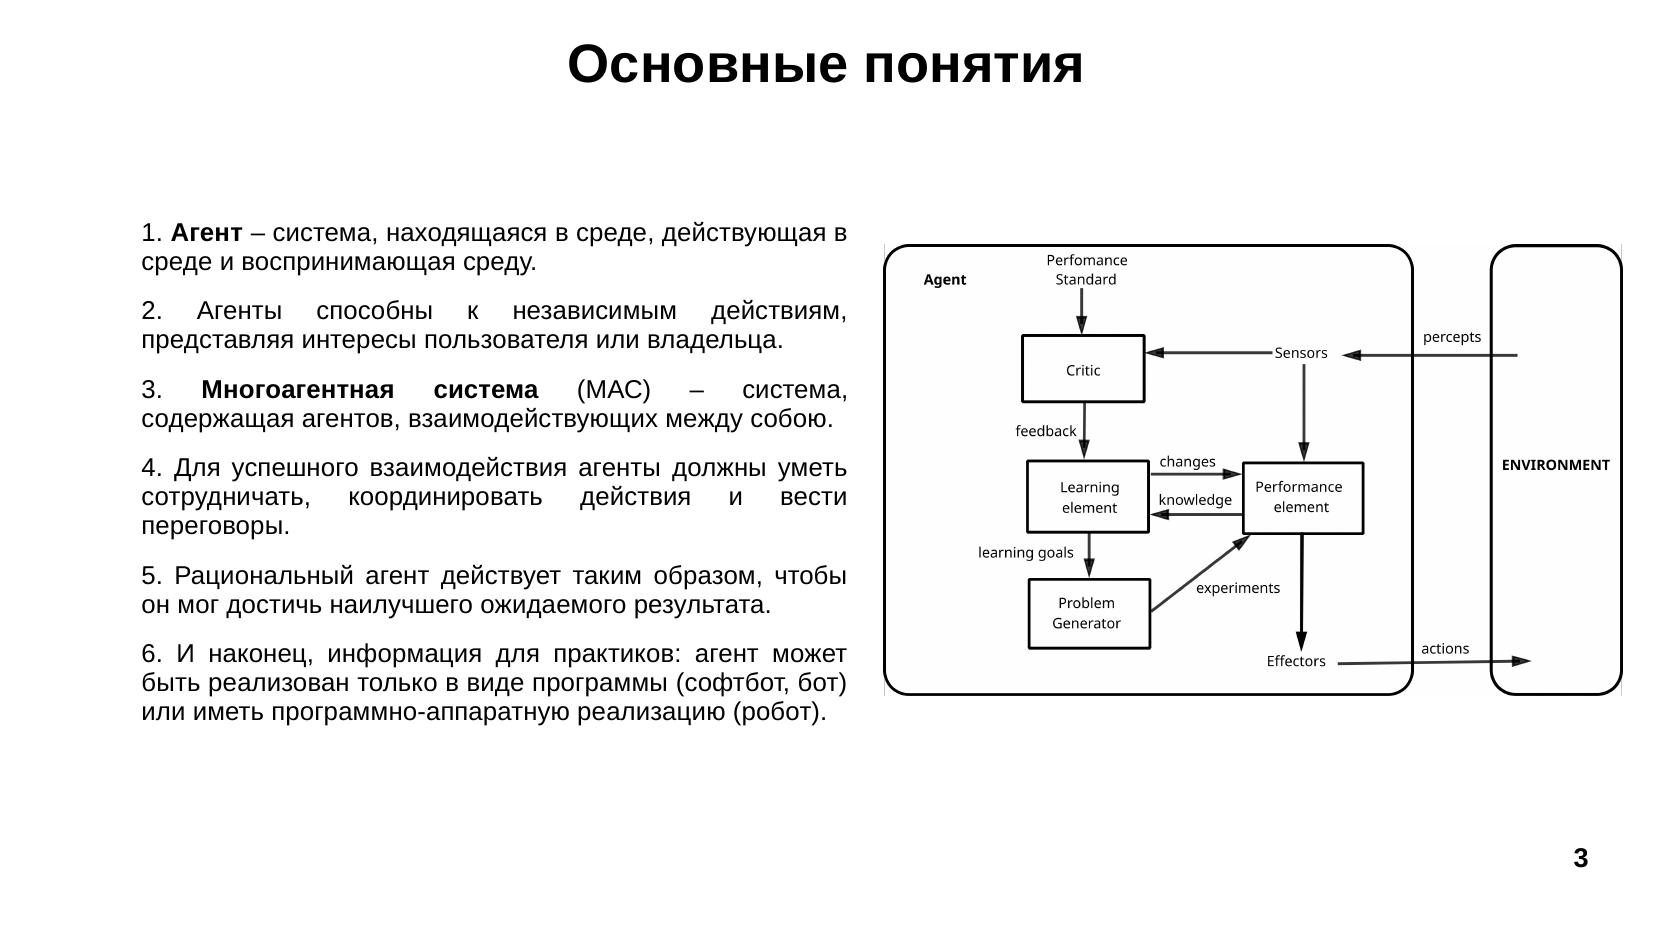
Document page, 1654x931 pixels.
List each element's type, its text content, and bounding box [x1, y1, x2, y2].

title Основные понятия [82, 0, 1571, 299]
text_box 3 [1558, 835, 1613, 881]
picture [883, 244, 1623, 696]
list 1. Агент – система, находящаяся в среде, действующая в среде и воспринимающая среду. 2. Агенты способны к независимым действиям, представляя интересы пользователя или владельца. 3. Многоагентная система (МАС) – система, содержащая агентов, взаимодействующих между собою. 4. Для успешного взаимодействия агенты должны уметь сотрудничать, координировать действия и вести переговоры. 5. Рациональный агент действует таким образом, чтобы он мог достичь наилучшего ожидаемого результата. 6. И наконец, информация для практиков: агент может быть реализован только в виде программы (софтбот, бот) или иметь программно-аппаратную реализацию (робот). [82, 217, 850, 758]
